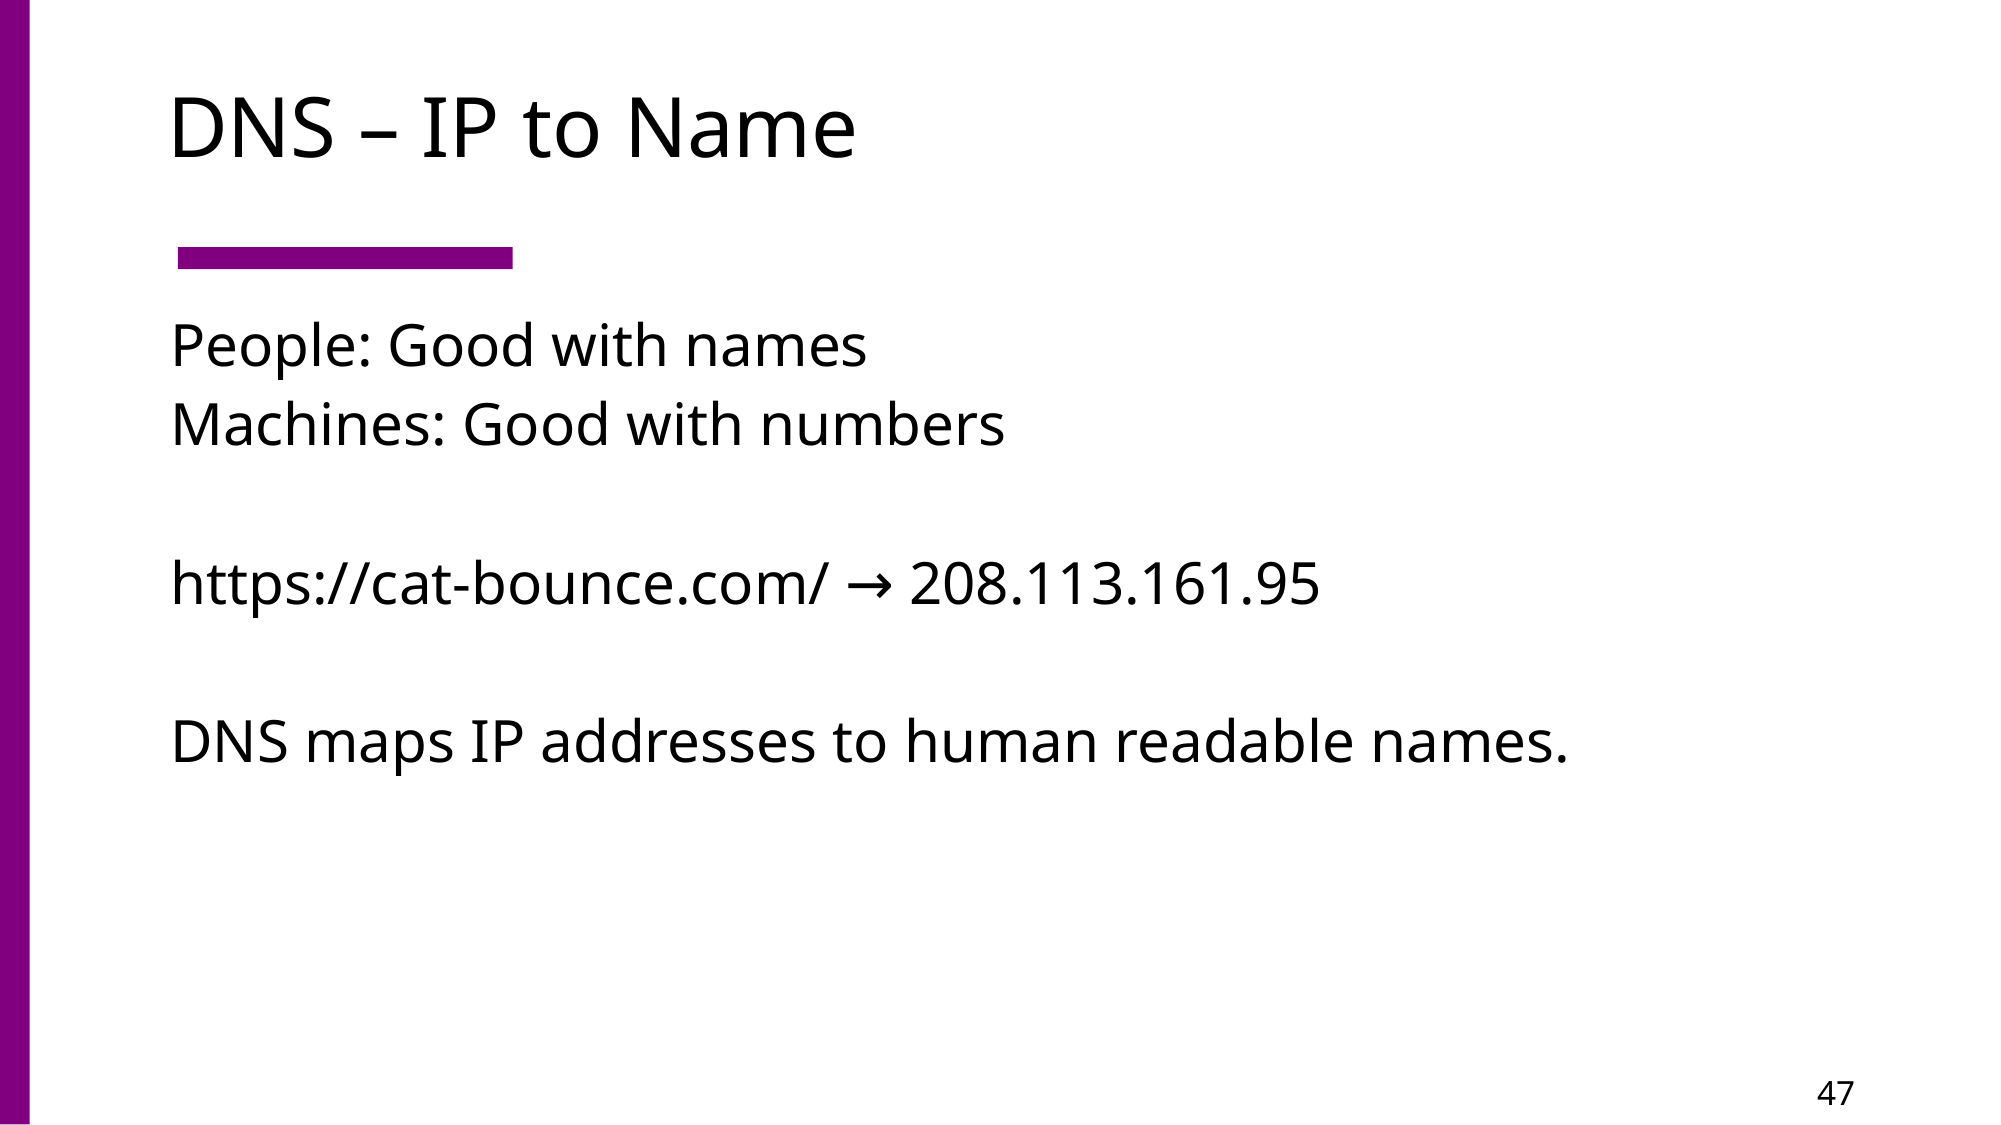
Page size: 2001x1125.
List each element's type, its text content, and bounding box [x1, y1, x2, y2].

text_box People: Good with names Machines: Good with numbers https://cat-bounce.com/ → 208.113.161.95 DNS maps IP addresses to human readable names. [155, 296, 2000, 1046]
title DNS – IP to Name [116, 49, 1817, 200]
